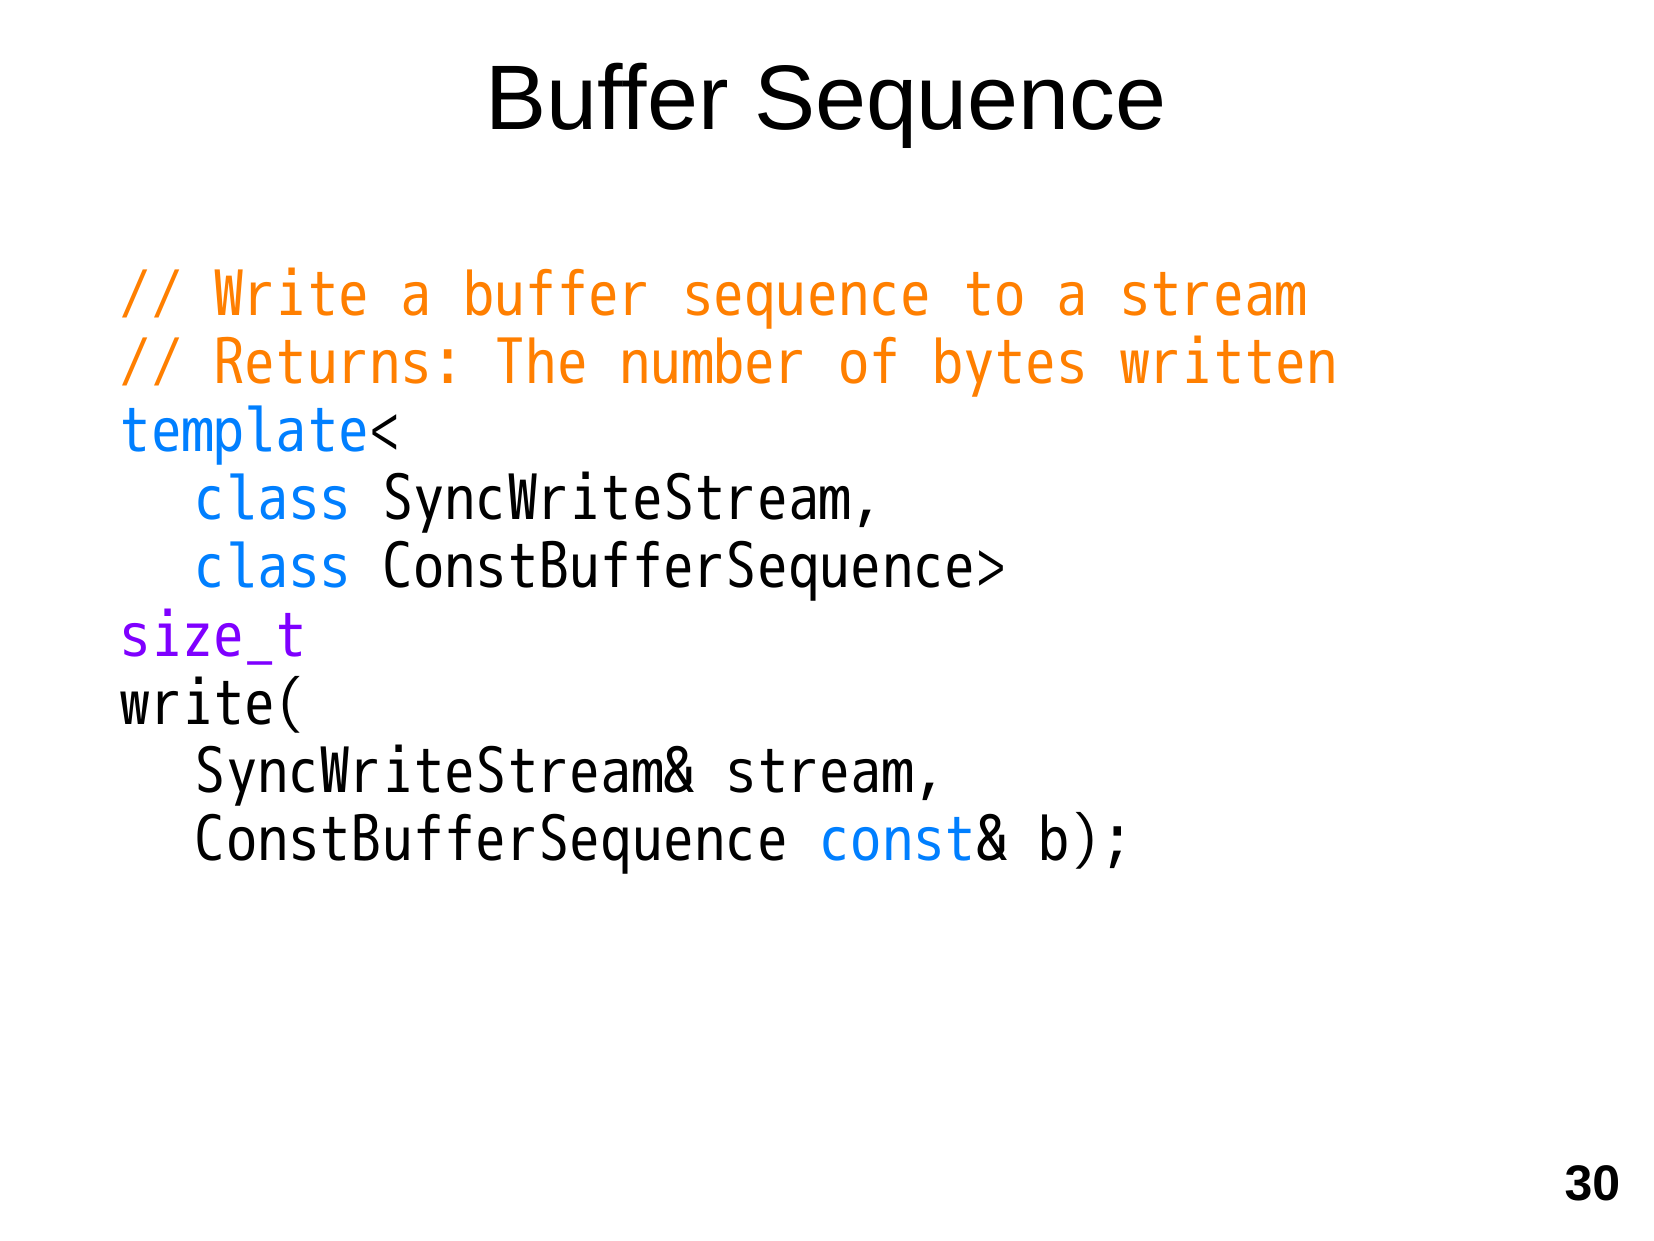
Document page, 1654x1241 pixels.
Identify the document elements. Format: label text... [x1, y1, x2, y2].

text_box // Write a buffer sequence to a stream // Returns: The number of bytes written template< class SyncWriteStream, class ConstBufferSequence> size_t write( SyncWriteStream& stream, ConstBufferSequence const& b); [104, 255, 1575, 959]
title Buffer Sequence [82, 15, 1571, 181]
